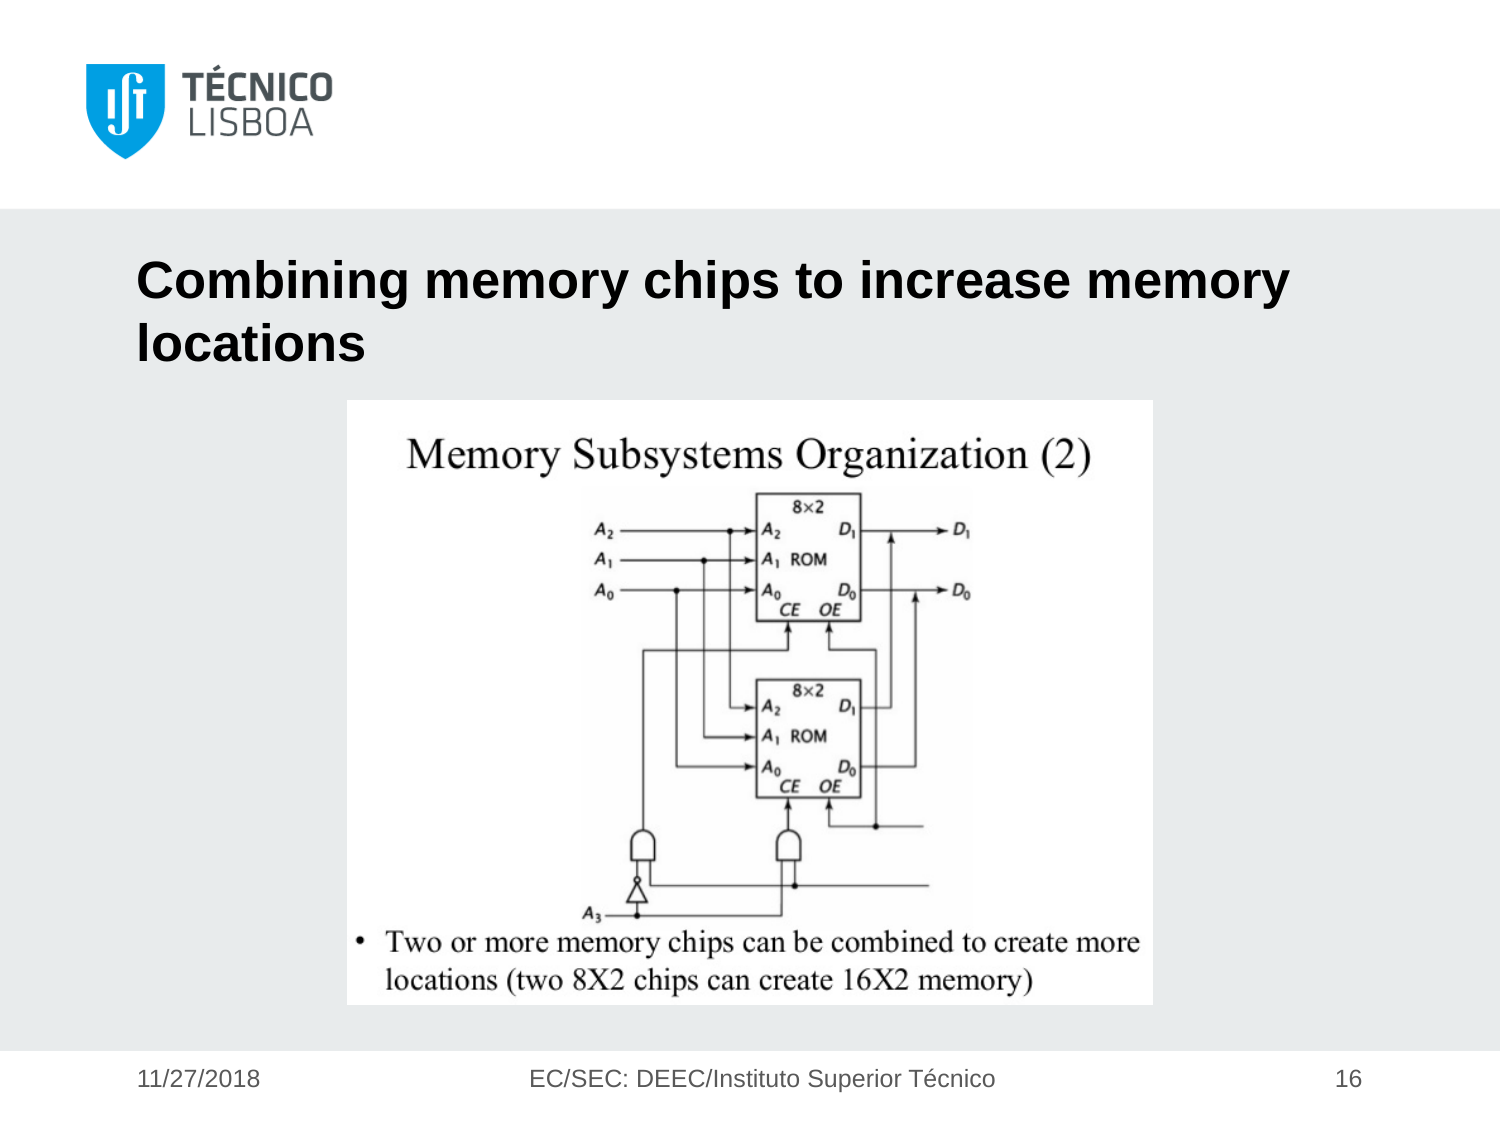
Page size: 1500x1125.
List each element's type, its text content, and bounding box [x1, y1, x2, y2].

footer EC/SEC: DEEC/Instituto Superior Técnico [512, 1052, 1021, 1103]
slide_number 11/27/2018 [121, 1052, 425, 1103]
picture [0, 0, 1500, 1125]
title Combining memory chips to increase memory locations [121, 237, 1378, 381]
slide_number <number> [1077, 1052, 1378, 1103]
